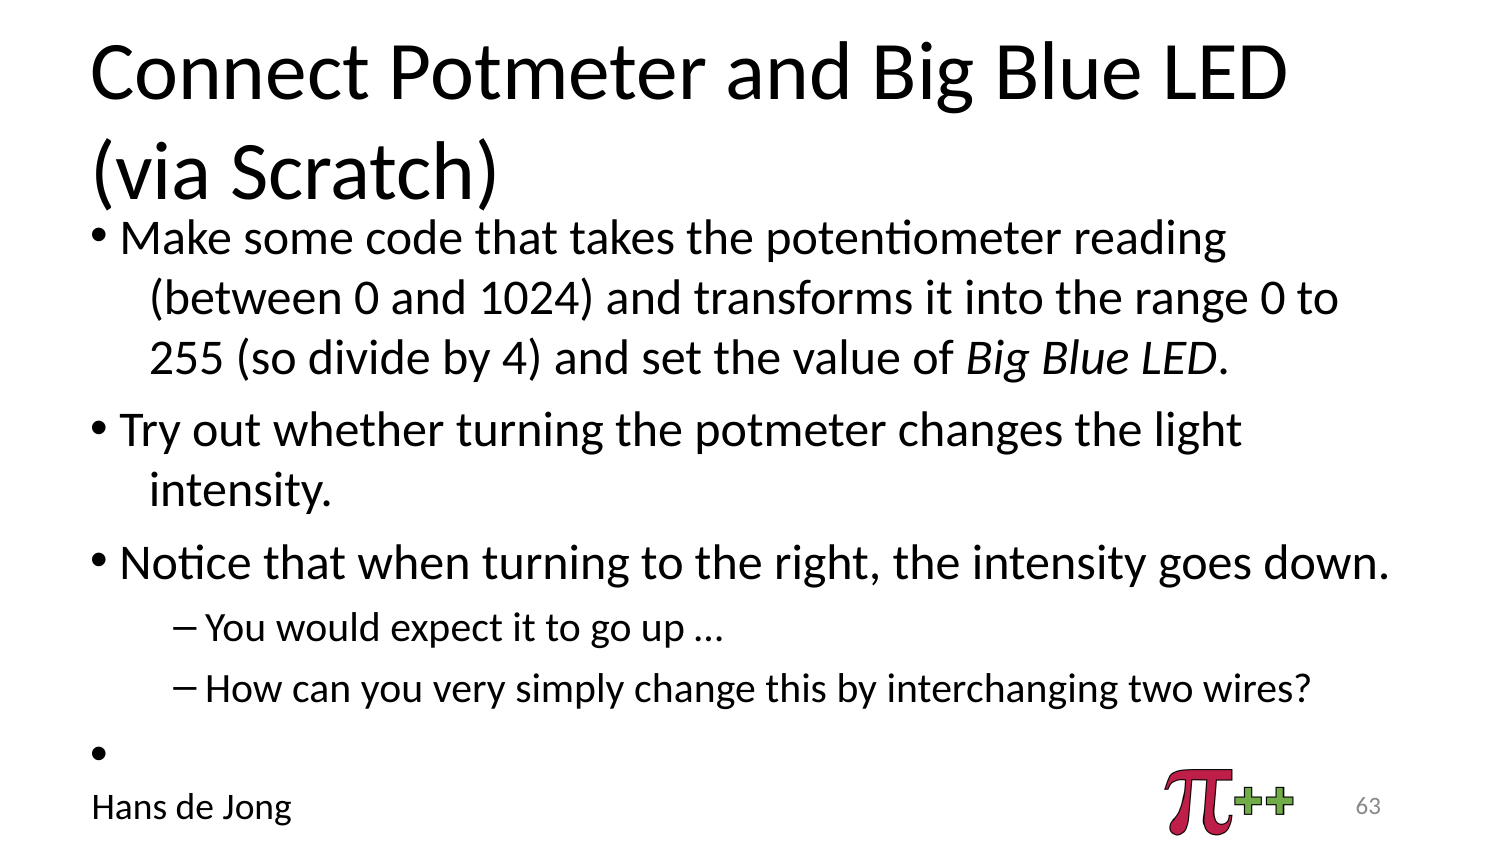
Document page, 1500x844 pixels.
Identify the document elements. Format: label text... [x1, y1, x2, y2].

title Connect Potmeter and Big Blue LED (via Scratch) [75, 8, 1426, 186]
list Make some code that takes the potentiometer reading (between 0 and 1024) and transforms it into the range 0 to 255 (so divide by 4) and set the value of Big Blue LED. Try out whether turning the potmeter changes the light intensity. Notice that when turning to the right, the intensity goes down. You would expect it to go up … How can you very simply change this by interchanging two wires? [75, 196, 1426, 754]
text_box 63 [1340, 782, 1426, 827]
